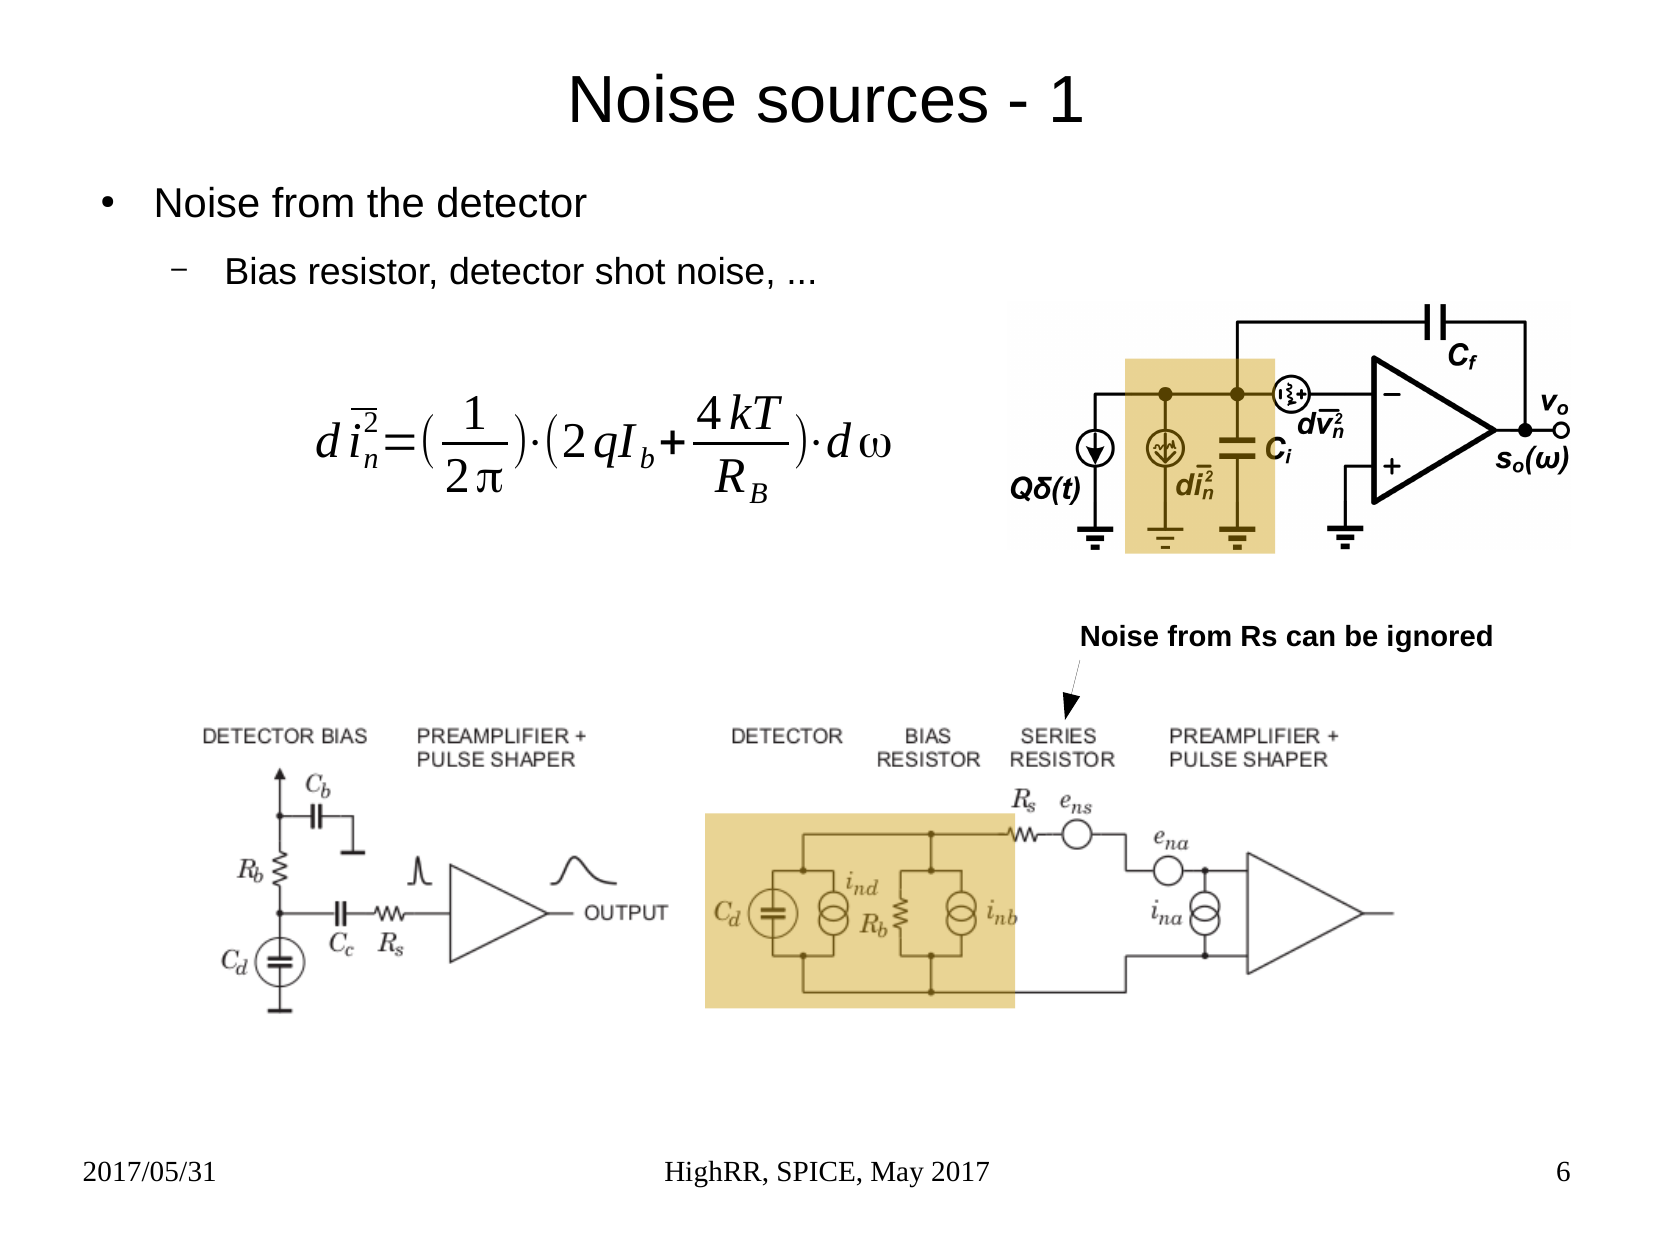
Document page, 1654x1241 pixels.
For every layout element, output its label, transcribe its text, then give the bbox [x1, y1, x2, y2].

picture [1007, 301, 1571, 550]
text_box Noise from Rs can be ignored [1065, 612, 1516, 661]
title Noise sources - 1 [82, 49, 1571, 151]
text_box [1125, 358, 1276, 554]
list Noise from the detector Bias resistor, detector shot noise, ... [82, 180, 1571, 1141]
text_box [705, 813, 1016, 1009]
picture [176, 706, 1426, 1051]
chart [308, 384, 901, 511]
